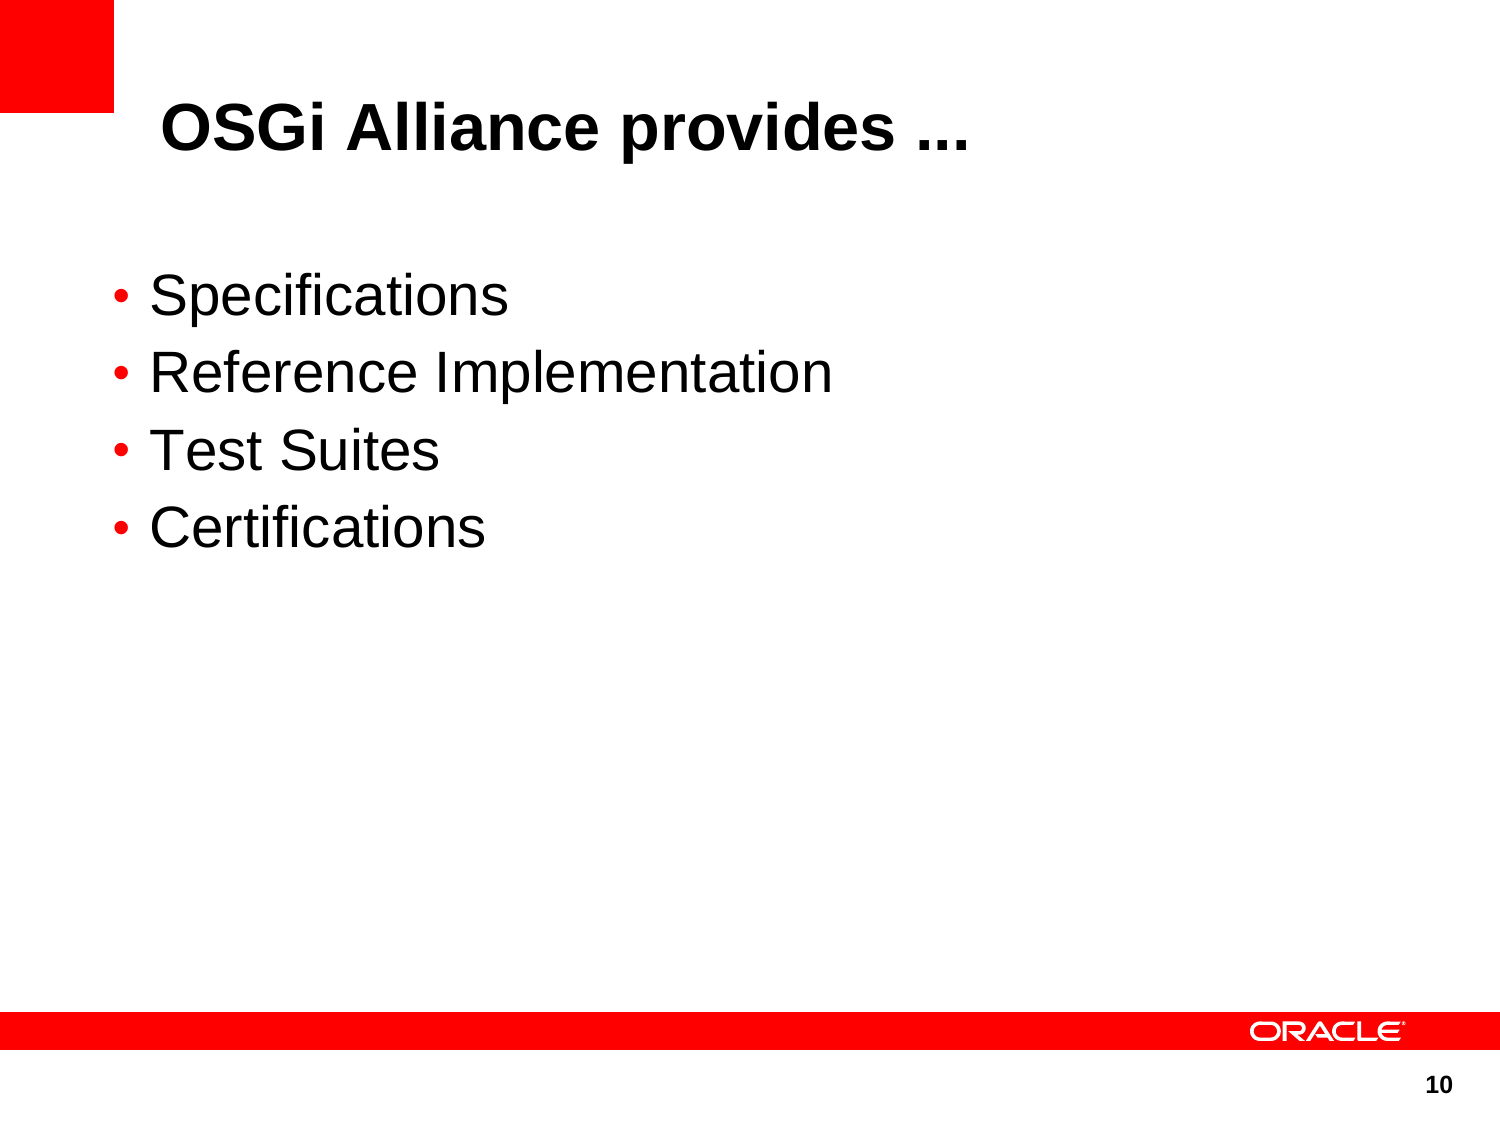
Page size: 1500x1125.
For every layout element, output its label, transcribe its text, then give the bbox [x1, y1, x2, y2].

list Specifications Reference Implementation Test Suites Certifications [112, 262, 1463, 1005]
title OSGi Alliance provides ... [145, 42, 1390, 213]
picture [0, 0, 114, 113]
picture [0, 1012, 1500, 1050]
